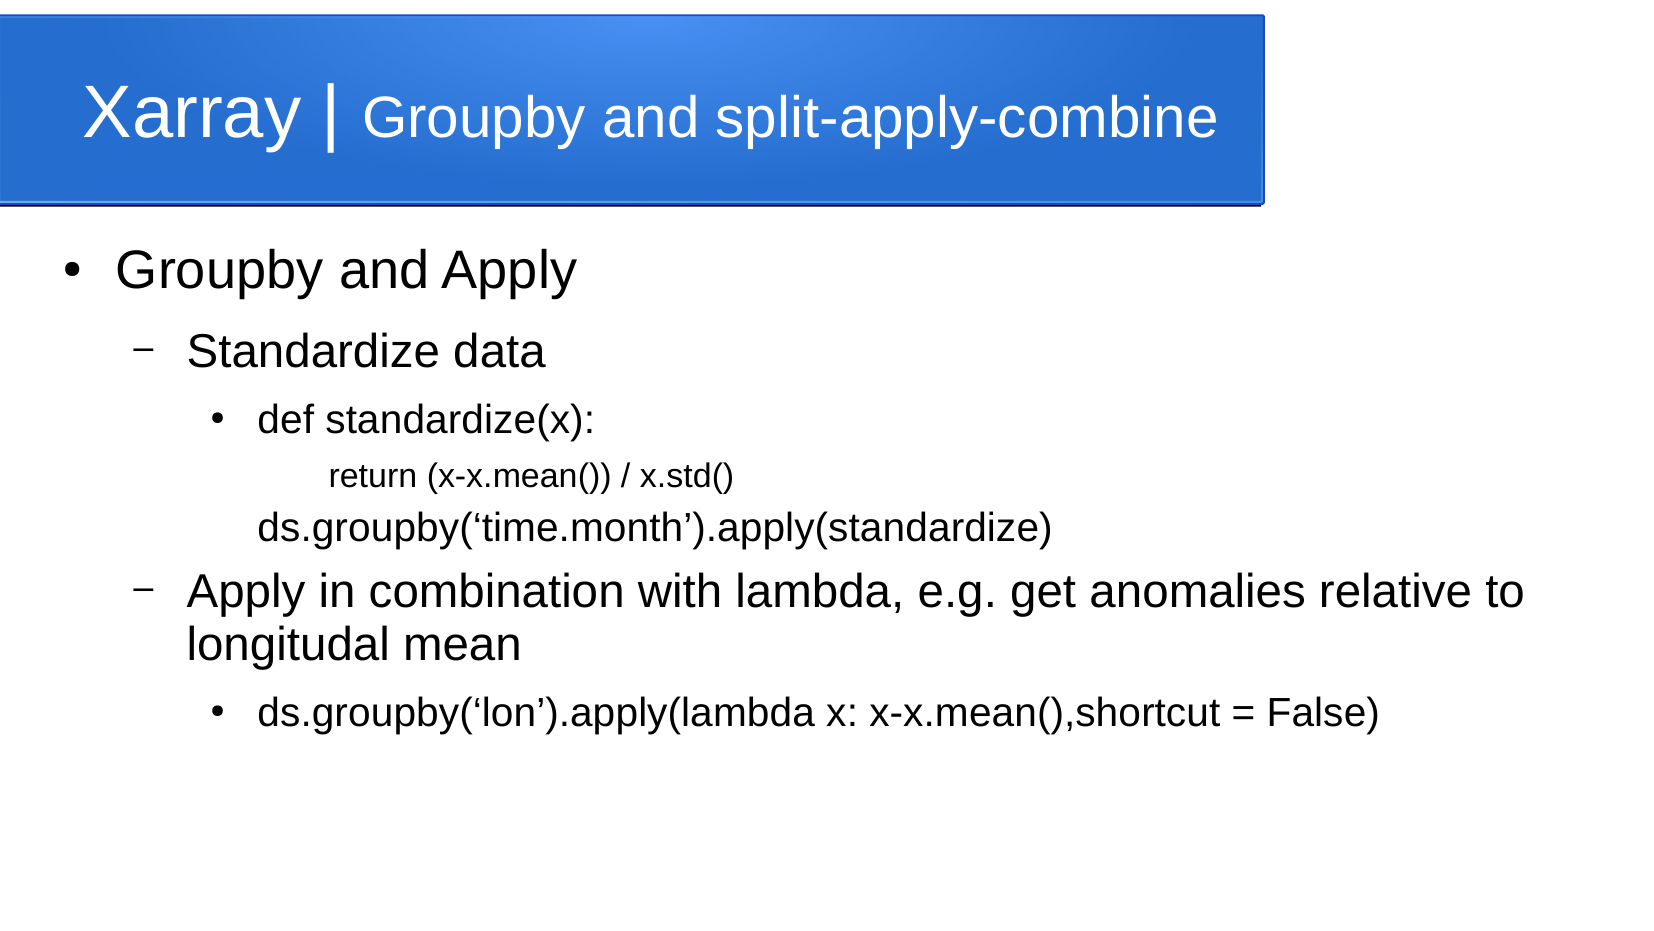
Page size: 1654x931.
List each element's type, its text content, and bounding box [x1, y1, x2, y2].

list Groupby and Apply Standardize data def standardize(x): return (x-x.mean()) / x.std() ds.groupby(‘time.month’).apply(standardize) Apply in combination with lambda, e.g. get anomalies relative to longitudal mean ds.groupby(‘lon’).apply(lambda x: x-x.mean(),shortcut = False) [45, 240, 1591, 901]
title Xarray | Groupby and split-apply-combine [82, 35, 1235, 189]
